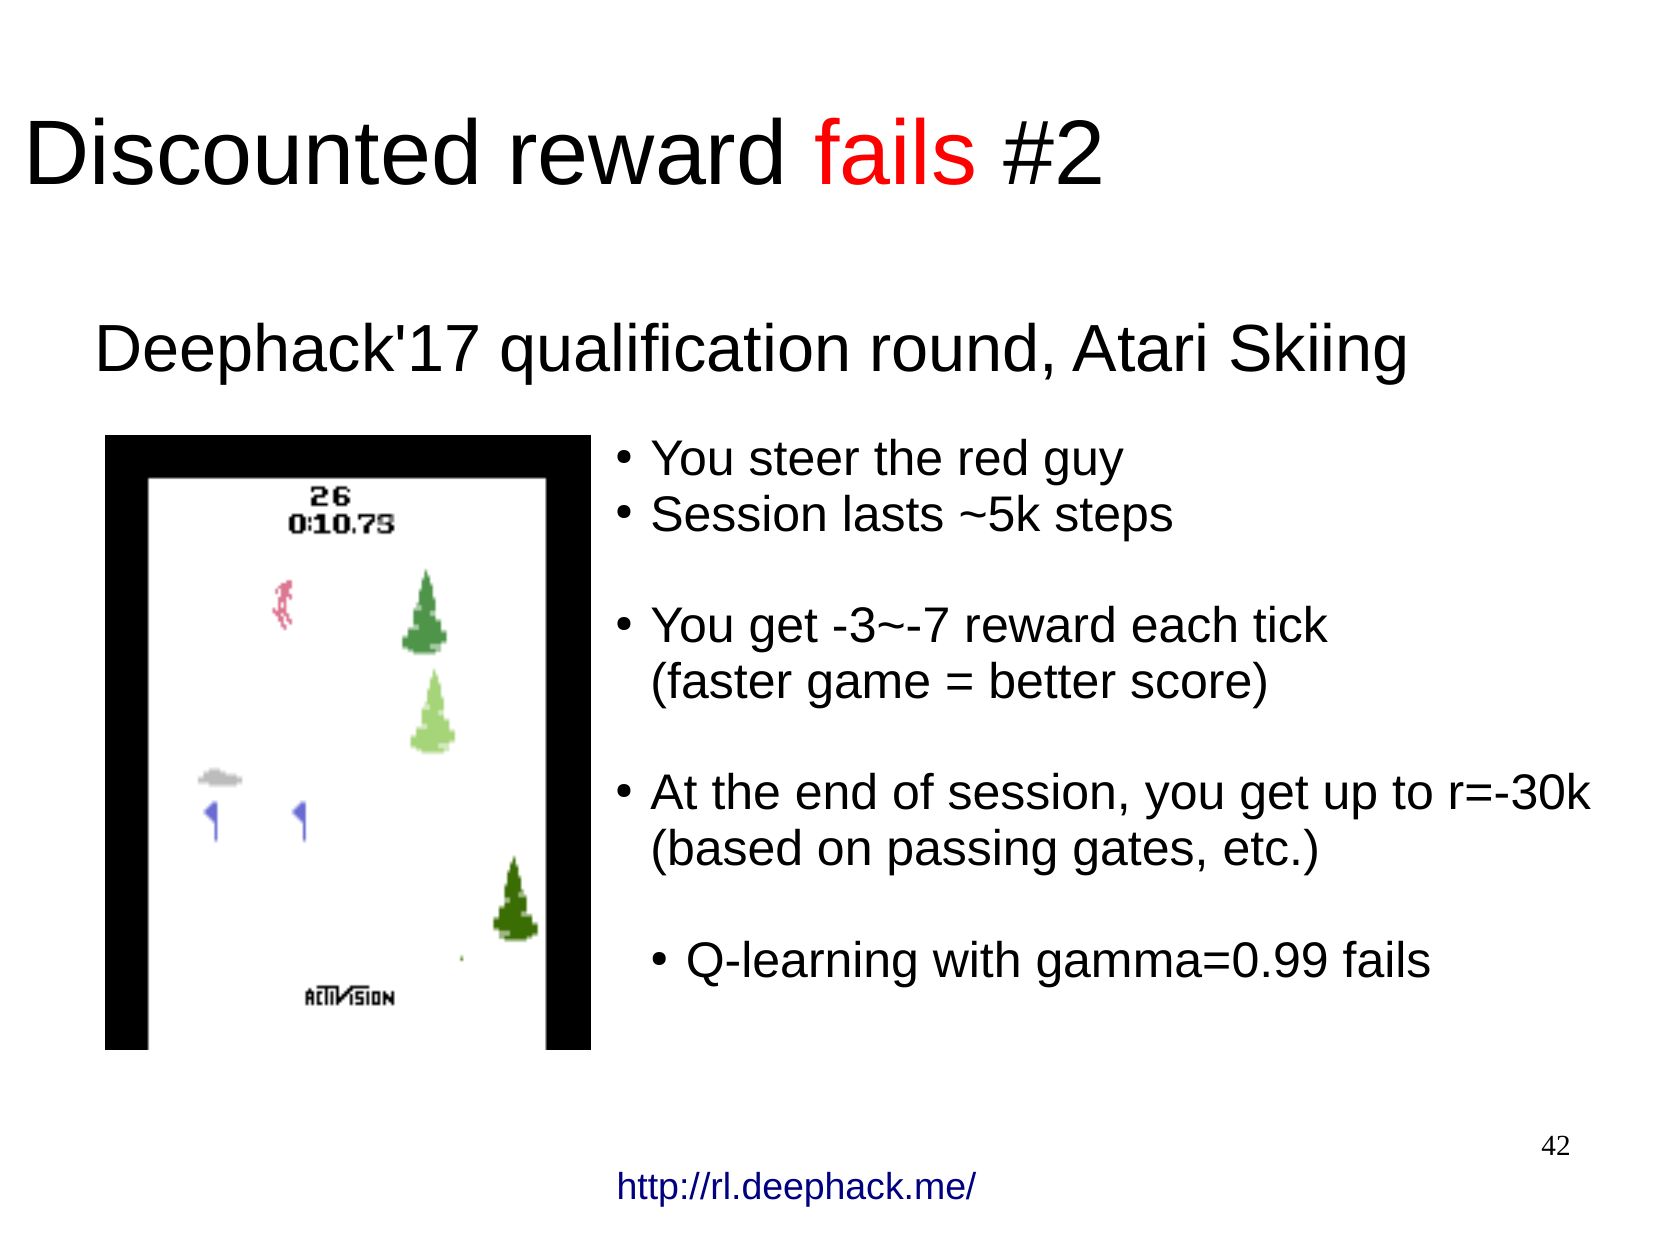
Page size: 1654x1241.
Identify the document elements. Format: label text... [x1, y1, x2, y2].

picture [105, 435, 591, 1051]
text_box Deephack'17 qualification round, Atari Skiing [59, 296, 1501, 400]
title Discounted reward fails #2 [23, 49, 1512, 257]
text_box You steer the red guy Session lasts ~5k steps You get -3~-7 reward each tick (faster game = better score) At the end of session, you get up to r=-30k (based on passing gates, etc.) Q-learning with gamma=0.99 fails [615, 426, 1636, 1103]
text_box http://rl.deephack.me/ [601, 1157, 1003, 1215]
